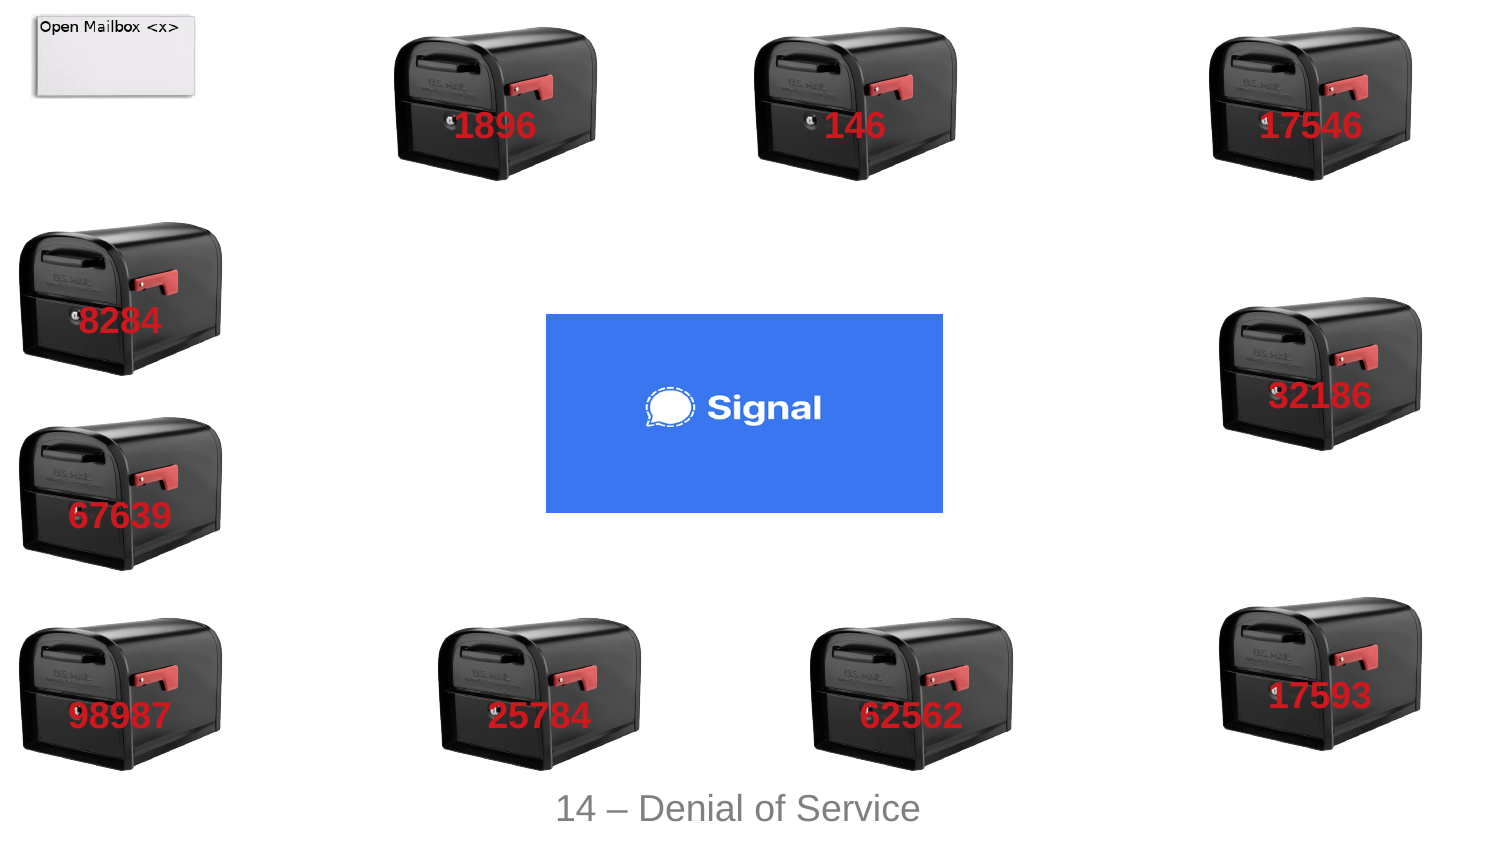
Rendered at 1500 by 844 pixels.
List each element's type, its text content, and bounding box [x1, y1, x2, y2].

picture [1205, 0, 1416, 210]
picture [546, 314, 943, 513]
picture [390, 0, 601, 210]
picture [806, 590, 1017, 800]
picture [31, 14, 196, 99]
picture [1215, 269, 1426, 480]
picture [750, 0, 961, 210]
picture [1215, 569, 1426, 780]
text_box 14 – Denial of Service [540, 779, 936, 837]
picture [15, 194, 226, 800]
picture [434, 590, 645, 800]
